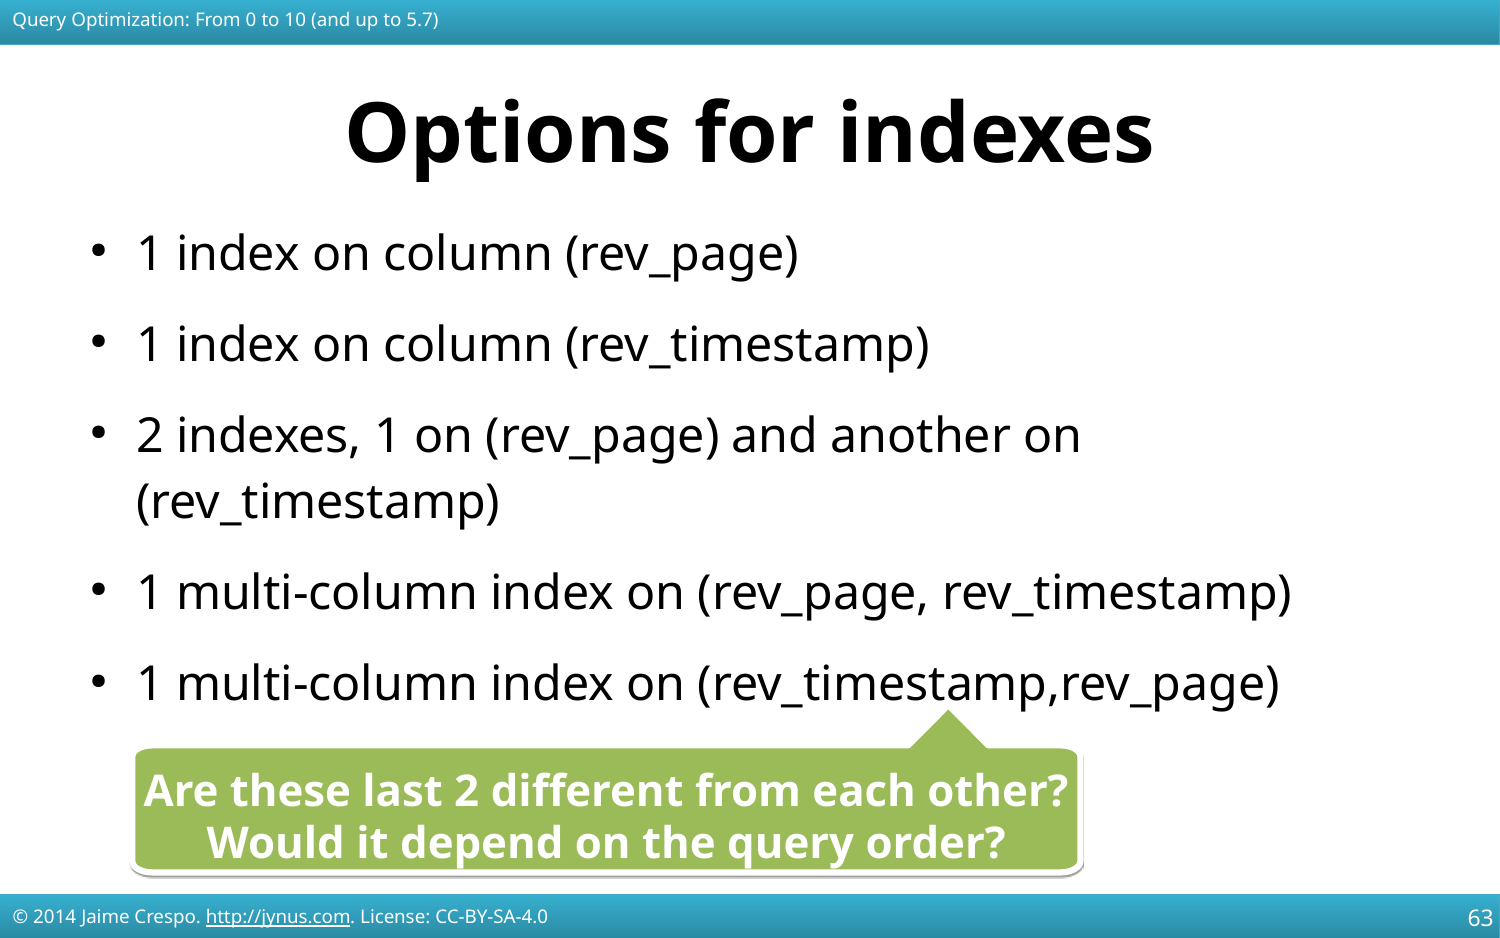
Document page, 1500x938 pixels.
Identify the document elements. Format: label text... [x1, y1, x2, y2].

text_box Are these last 2 different from each other? Would it depend on the query order? [132, 704, 1081, 873]
list 1 index on column (rev_page) 1 index on column (rev_timestamp) 2 indexes, 1 on (rev_page) and another on (rev_timestamp) 1 multi-column index on (rev_page, rev_timestamp) 1 multi-column index on (rev_timestamp,rev_page) [75, 218, 1425, 721]
title Options for indexes [75, 51, 1425, 209]
slide_number [1389, 896, 1490, 935]
